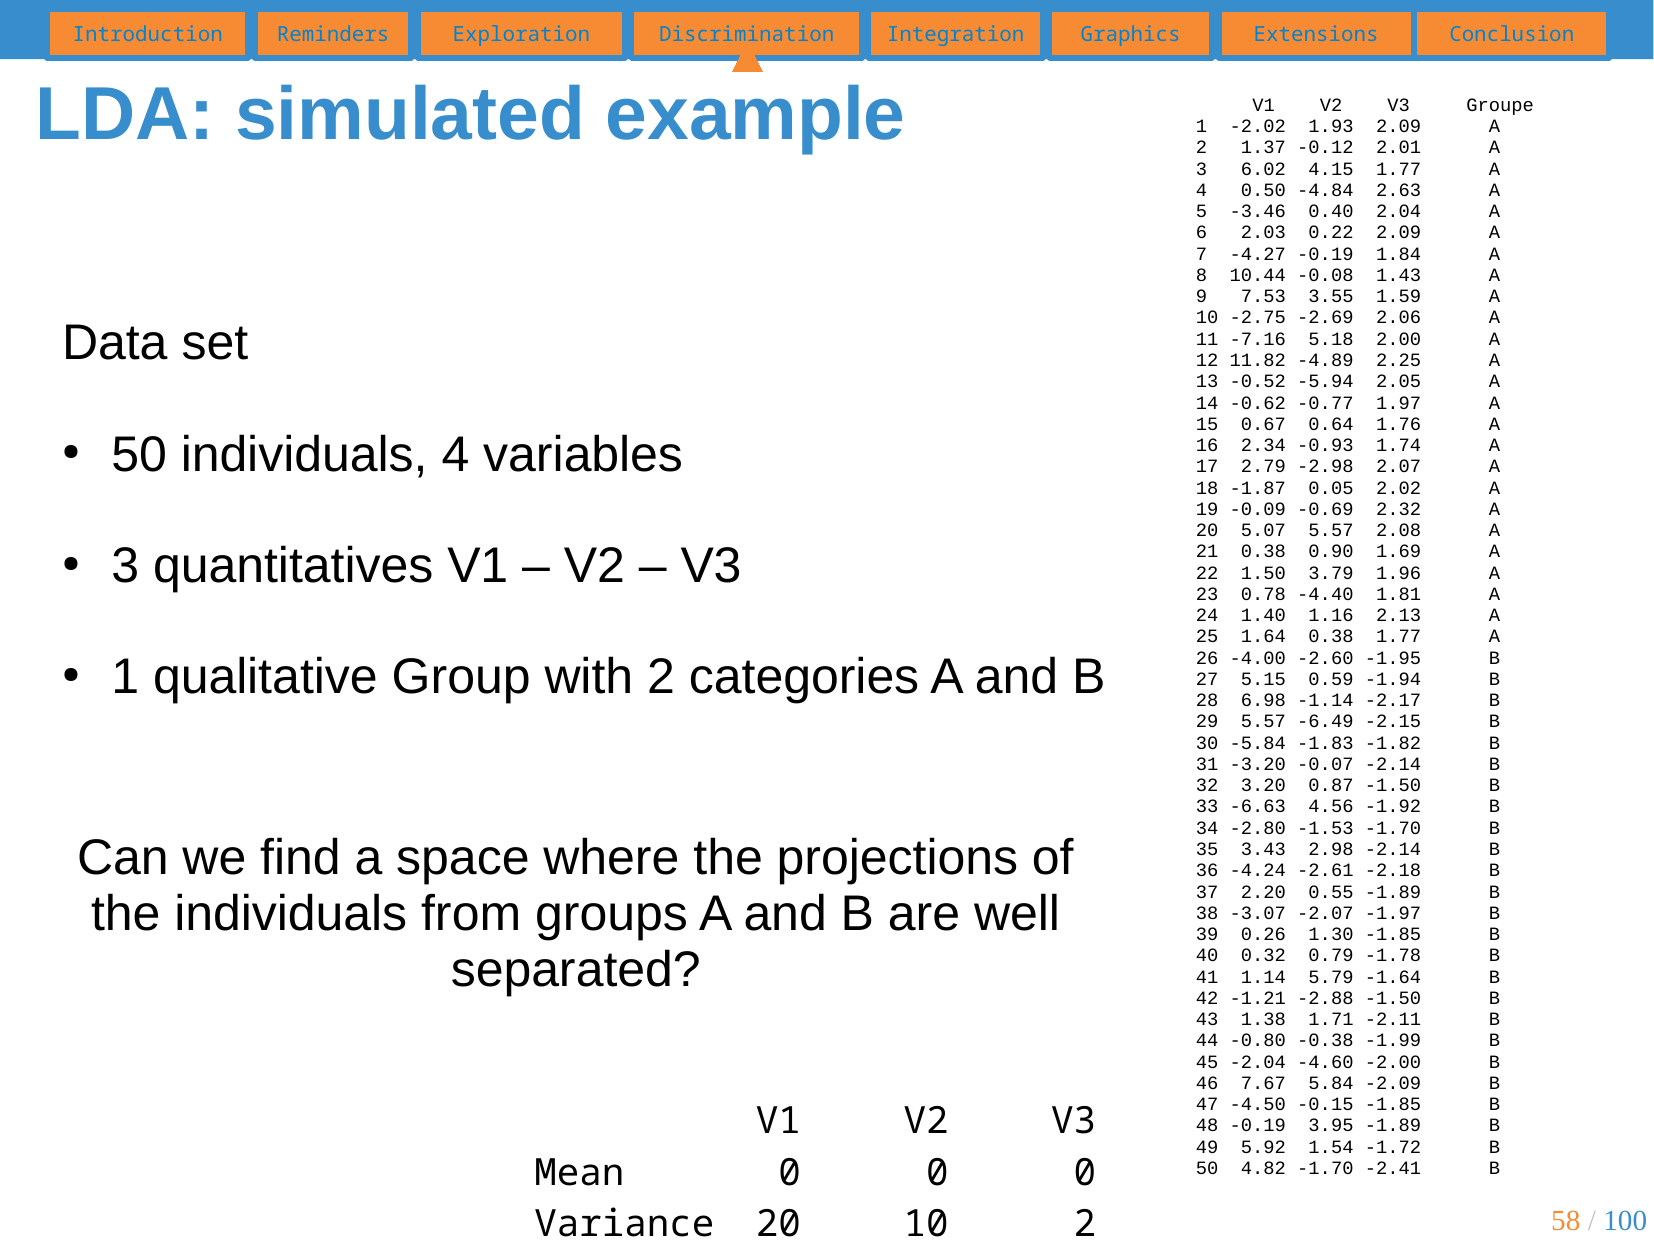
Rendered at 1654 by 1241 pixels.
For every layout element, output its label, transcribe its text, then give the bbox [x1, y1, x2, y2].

text_box V1 V2 V3 Groupe 1 -2.02 1.93 2.09 A 2 1.37 -0.12 2.01 A 3 6.02 4.15 1.77 A 4 0.50 -4.84 2.63 A 5 -3.46 0.40 2.04 A 6 2.03 0.22 2.09 A 7 -4.27 -0.19 1.84 A 8 10.44 -0.08 1.43 A 9 7.53 3.55 1.59 A 10 -2.75 -2.69 2.06 A 11 -7.16 5.18 2.00 A 12 11.82 -4.89 2.25 A 13 -0.52 -5.94 2.05 A 14 -0.62 -0.77 1.97 A 15 0.67 0.64 1.76 A 16 2.34 -0.93 1.74 A 17 2.79 -2.98 2.07 A 18 -1.87 0.05 2.02 A 19 -0.09 -0.69 2.32 A 20 5.07 5.57 2.08 A 21 0.38 0.90 1.69 A 22 1.50 3.79 1.96 A 23 0.78 -4.40 1.81 A 24 1.40 1.16 2.13 A 25 1.64 0.38 1.77 A 26 -4.00 -2.60 -1.95 B 27 5.15 0.59 -1.94 B 28 6.98 -1.14 -2.17 B 29 5.57 -6.49 -2.15 B 30 -5.84 -1.83 -1.82 B 31 -3.20 -0.07 -2.14 B 32 3.20 0.87 -1.50 B 33 -6.63 4.56 -1.92 B 34 -2.80 -1.53 -1.70 B 35 3.43 2.98 -2.14 B 36 -4.24 -2.61 -2.18 B 37 2.20 0.55 -1.89 B 38 -3.07 -2.07 -1.97 B 39 0.26 1.30 -1.85 B 40 0.32 0.79 -1.78 B 41 1.14 5.79 -1.64 B 42 -1.21 -2.88 -1.50 B 43 1.38 1.71 -2.11 B 44 -0.80 -0.38 -1.99 B 45 -2.04 -4.60 -2.00 B 46 7.67 5.84 -2.09 B 47 -4.50 -0.15 -1.85 B 48 -0.19 3.95 -1.89 B 49 5.92 1.54 -1.72 B 50 4.82 -1.70 -2.41 B [1181, 88, 1588, 1188]
text_box V1 V2 V3 Mean 0 0 0 Variance 20 10 2 [519, 1086, 1193, 1233]
text_box [732, 41, 763, 72]
text_box Data set 50 individuals, 4 variables 3 quantitatives V1 – V2 – V3 1 qualitative Group with 2 categories A and B [47, 306, 1123, 768]
title LDA: simulated example [35, 61, 1571, 166]
text_box Can we find a space where the projections of the individuals from groups A and B are well separated? [59, 821, 1093, 1004]
